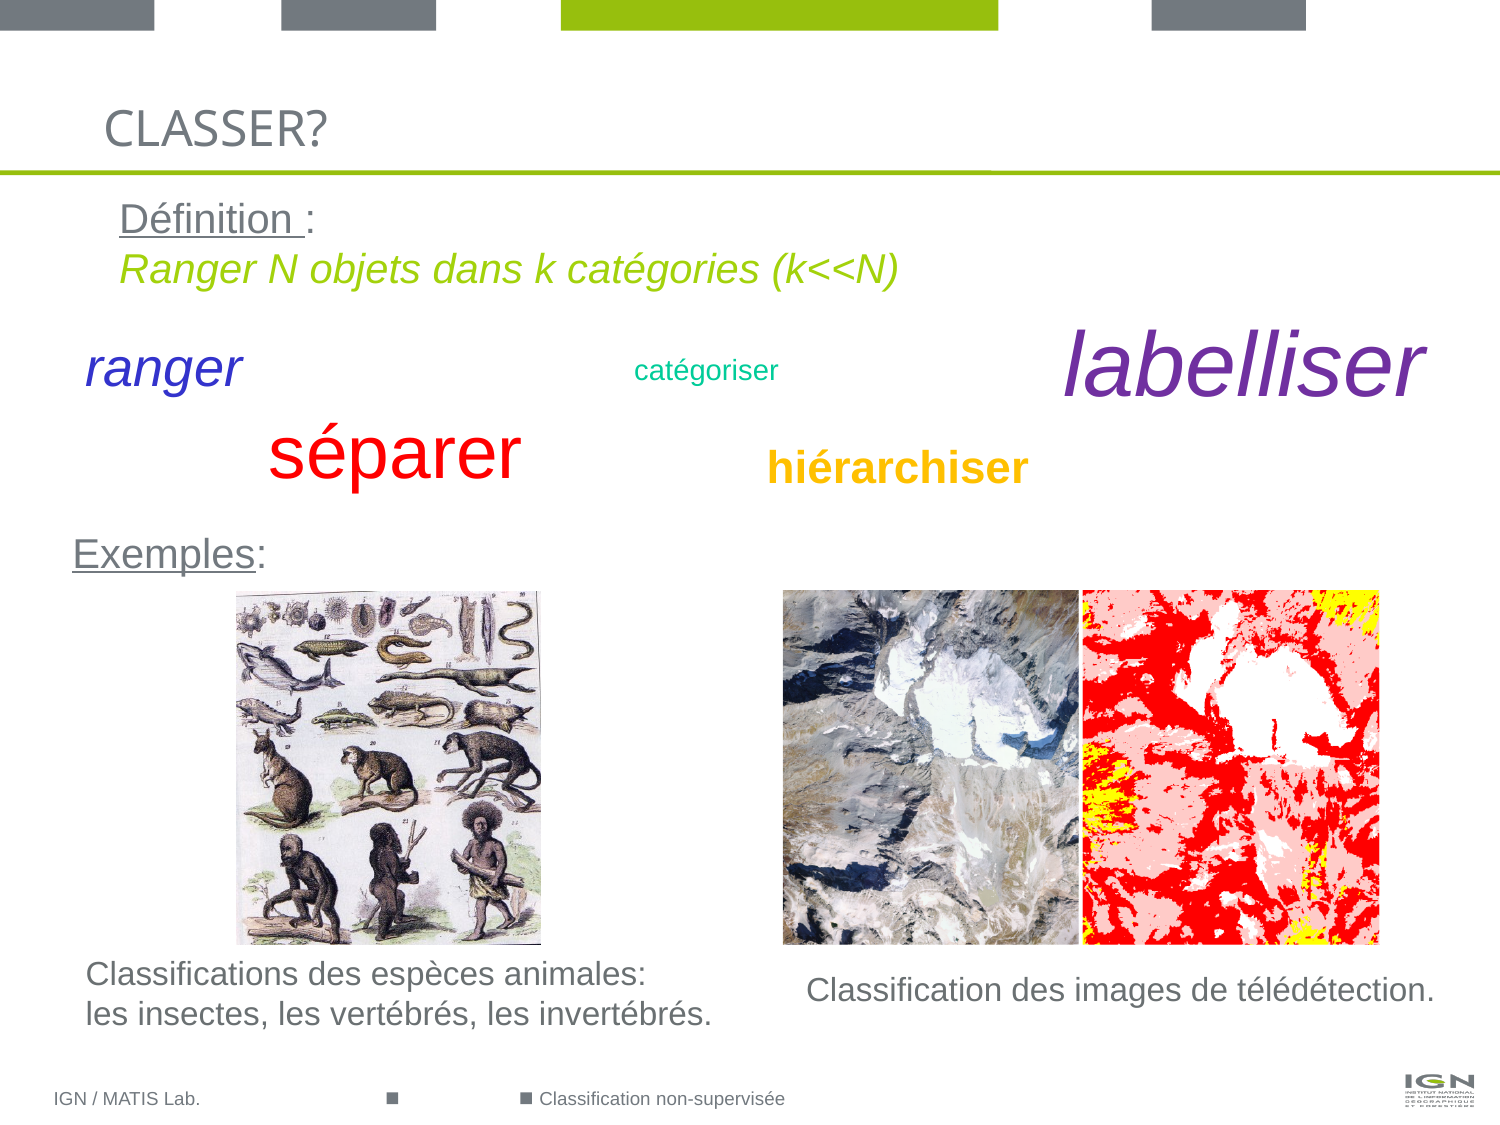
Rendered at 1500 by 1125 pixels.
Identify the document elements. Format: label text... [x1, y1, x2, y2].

text_box IGN / MATIS Lab. [39, 1067, 360, 1125]
picture [236, 591, 541, 945]
picture [780, 590, 1382, 945]
text_box ranger [35, 324, 272, 404]
text_box labelliser [1002, 297, 1448, 423]
text_box séparer [216, 395, 732, 501]
picture [1404, 1074, 1475, 1108]
text_box CLASSER? [53, 80, 1425, 173]
text_box Classification non-supervisée [524, 1067, 875, 1125]
text_box Définition : Ranger N objets dans k catégories (k<<N) [68, 184, 1441, 248]
text_box hiérarchiser [716, 430, 1057, 501]
text_box Classification des images de télédétection. [755, 960, 1407, 1016]
text_box catégoriser [583, 343, 779, 395]
text_box Exemples: [22, 519, 1394, 583]
text_box Classifications des espèces animales: les insectes, les vertébrés, les invertébrés. [35, 944, 902, 1040]
